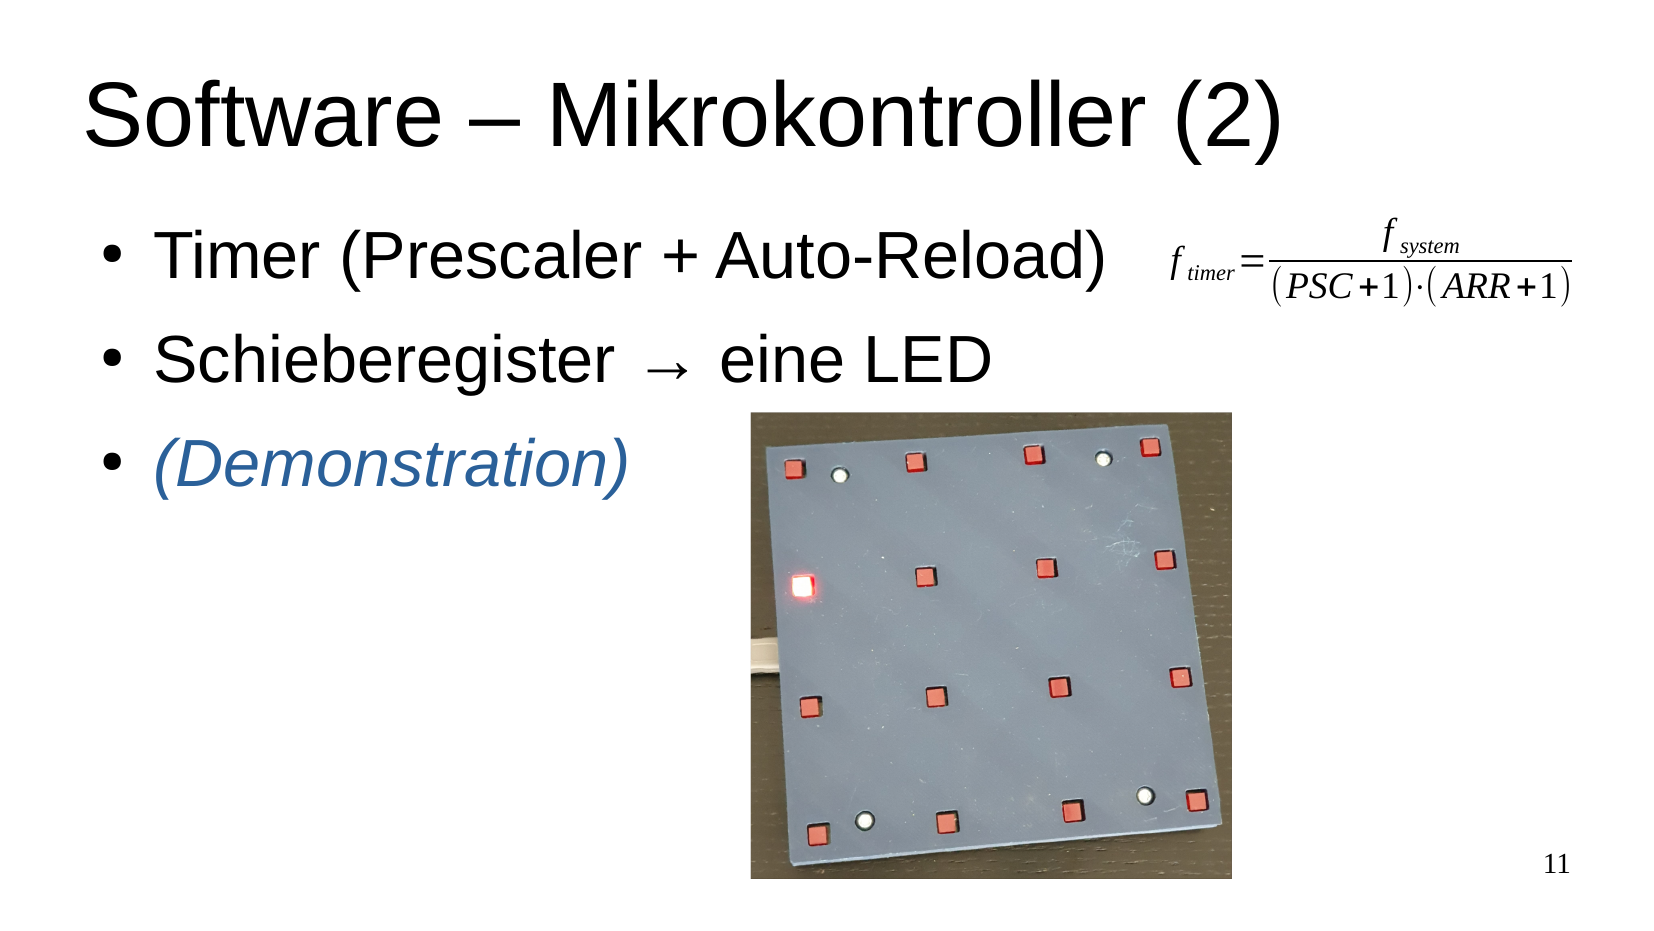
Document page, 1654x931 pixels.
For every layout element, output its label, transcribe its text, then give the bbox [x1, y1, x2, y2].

picture [750, 412, 1232, 880]
chart [1168, 211, 1576, 310]
title Software – Mikrokontroller (2) [82, 37, 1571, 193]
list Timer (Prescaler + Auto-Reload) Schieberegister → eine LED (Demonstration) [82, 217, 1571, 758]
